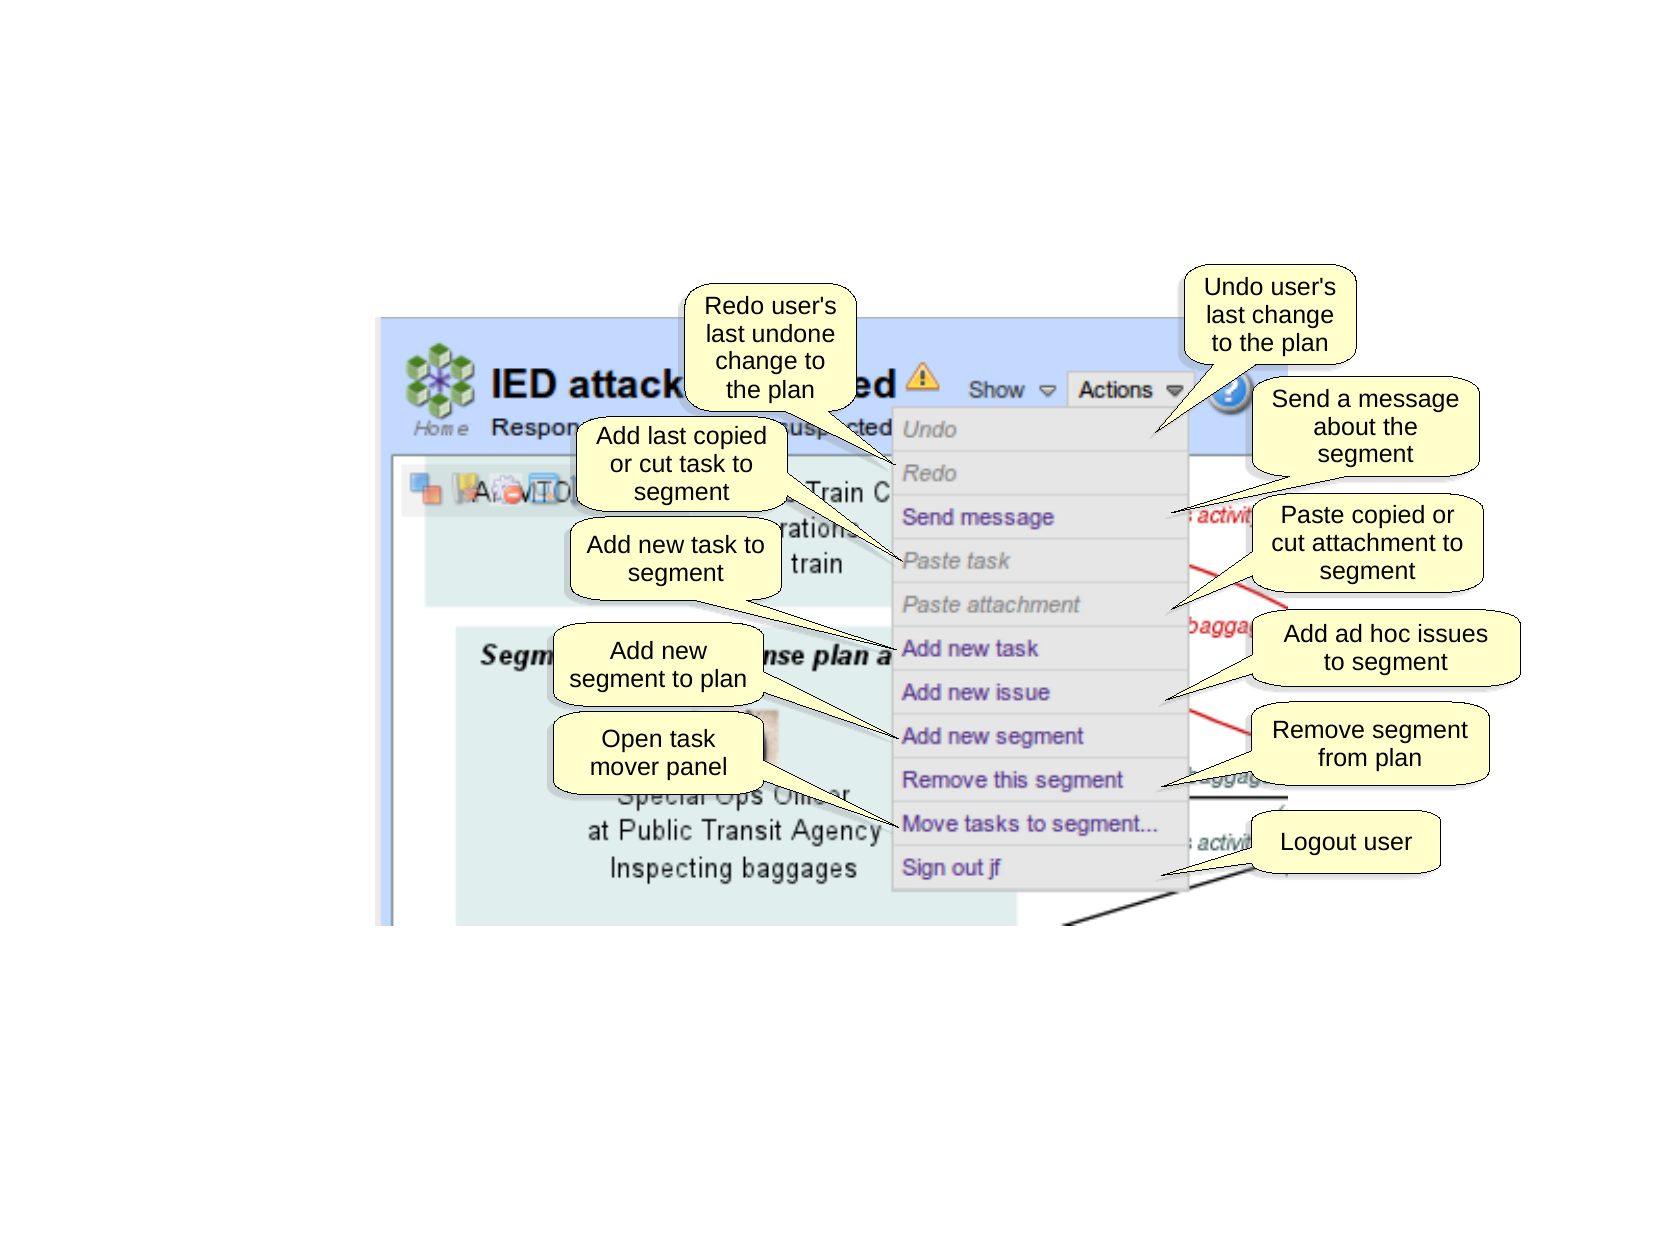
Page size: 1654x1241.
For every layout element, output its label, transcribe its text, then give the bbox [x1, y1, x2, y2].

text_box Logout user [1161, 810, 1441, 876]
text_box Redo user's last undone change to the plan [684, 283, 896, 465]
text_box Add new task to segment [570, 516, 897, 650]
text_box Remove segment from plan [1161, 701, 1490, 787]
text_box Undo user's last change to the plan [1155, 264, 1357, 433]
text_box Open task mover panel [553, 711, 899, 828]
text_box Add ad hoc issues to segment [1165, 609, 1521, 701]
text_box Add new segment to plan [553, 622, 899, 739]
text_box Send a message about the segment [1171, 376, 1480, 513]
text_box Add last copied or cut task to segment [576, 416, 903, 562]
text_box Paste copied or cut attachment to segment [1171, 493, 1484, 610]
picture [375, 317, 1288, 926]
